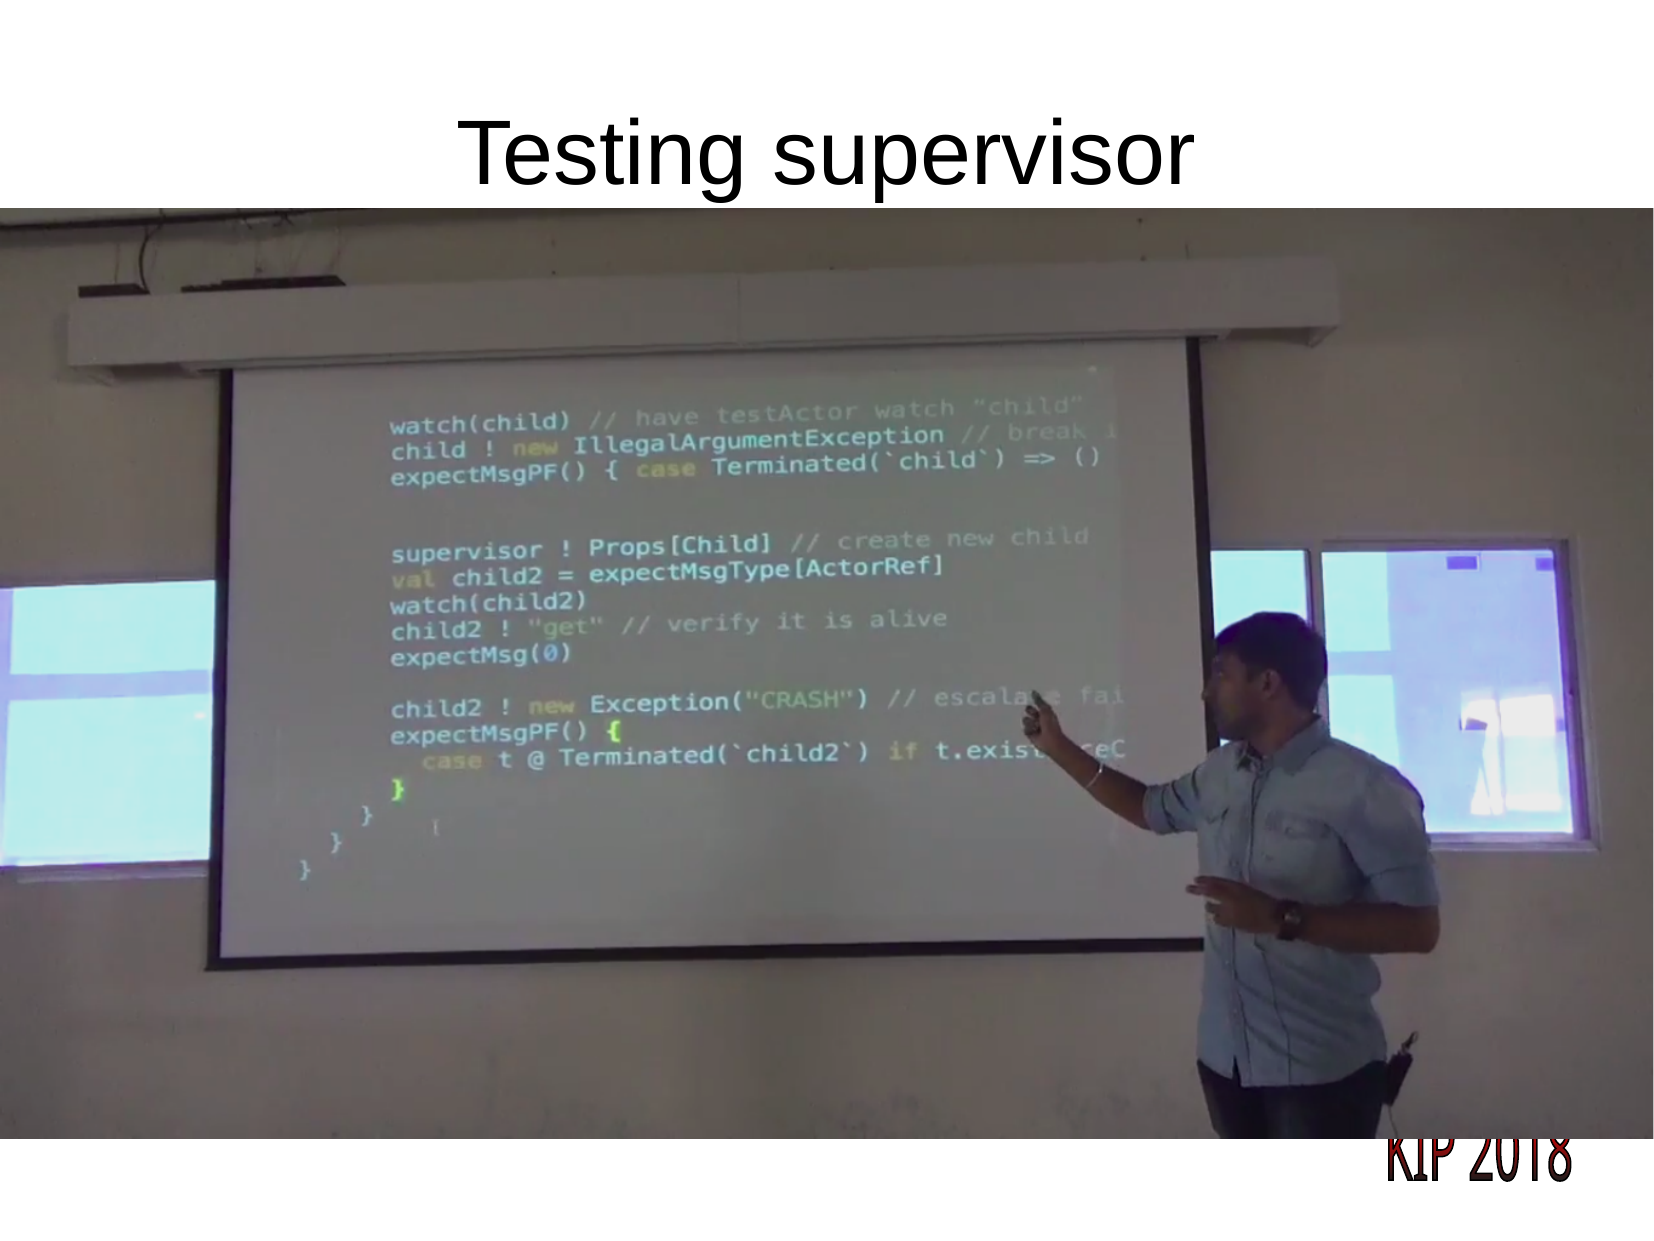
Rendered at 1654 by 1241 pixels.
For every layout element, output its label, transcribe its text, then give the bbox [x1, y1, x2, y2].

picture [0, 208, 1654, 1139]
title Testing supervisor [82, 49, 1571, 208]
